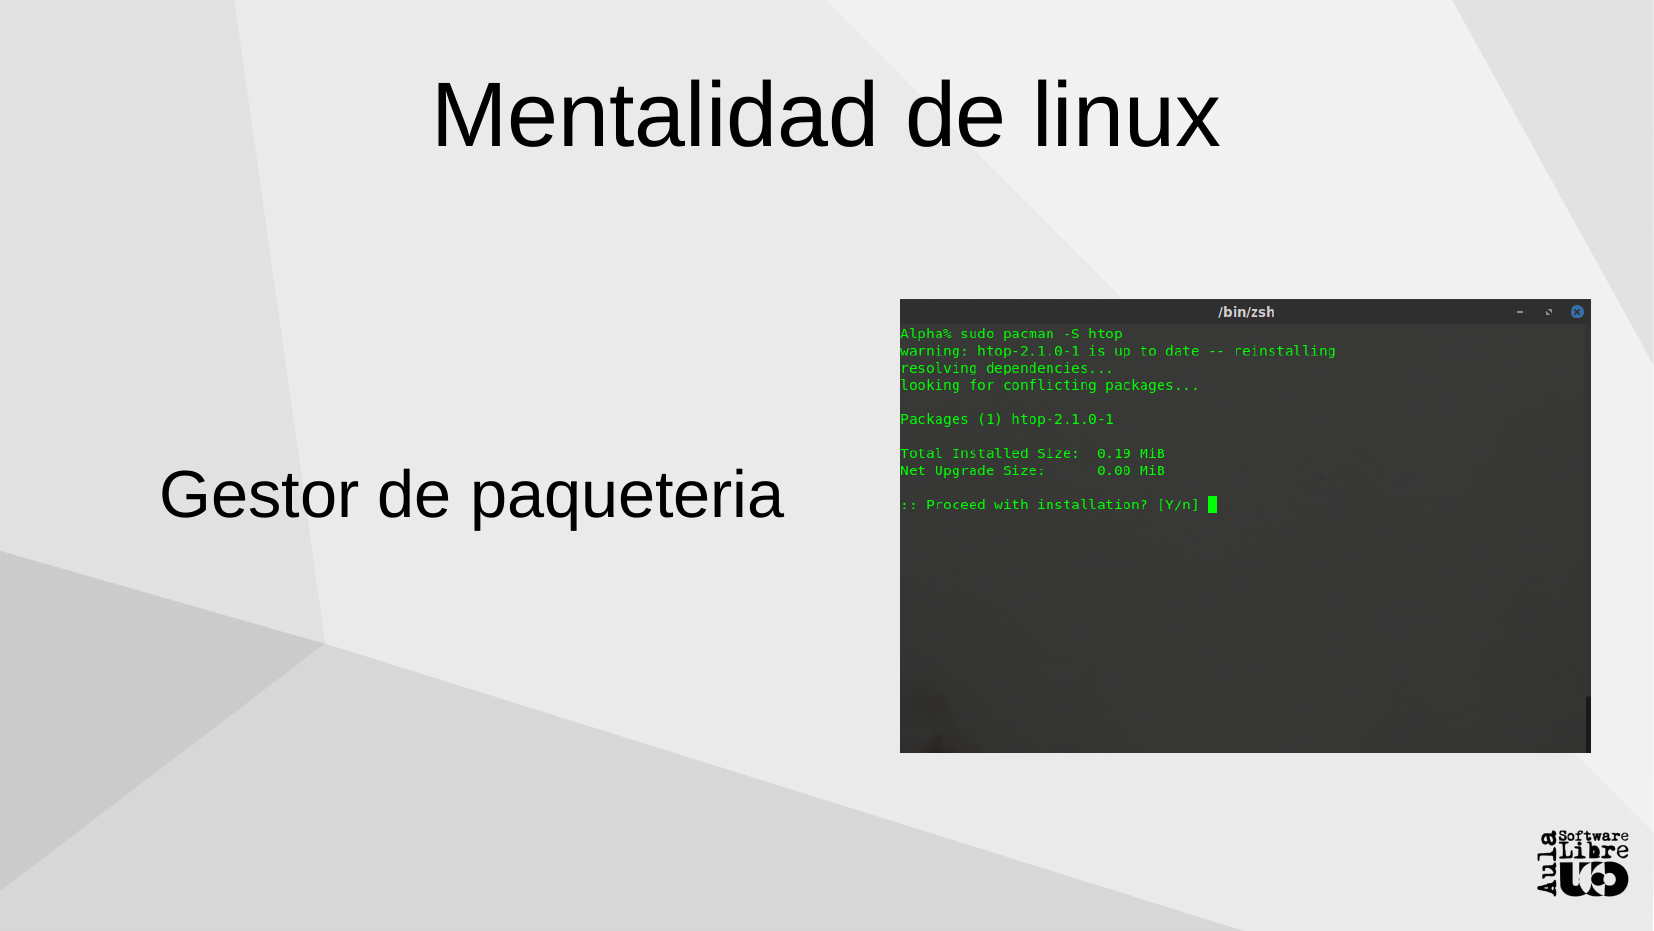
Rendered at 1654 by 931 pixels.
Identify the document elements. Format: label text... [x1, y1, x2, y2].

picture [0, 0, 1654, 931]
title Mentalidad de linux [82, 37, 1571, 193]
subtitle Gestor de paqueteria [0, 225, 1006, 765]
